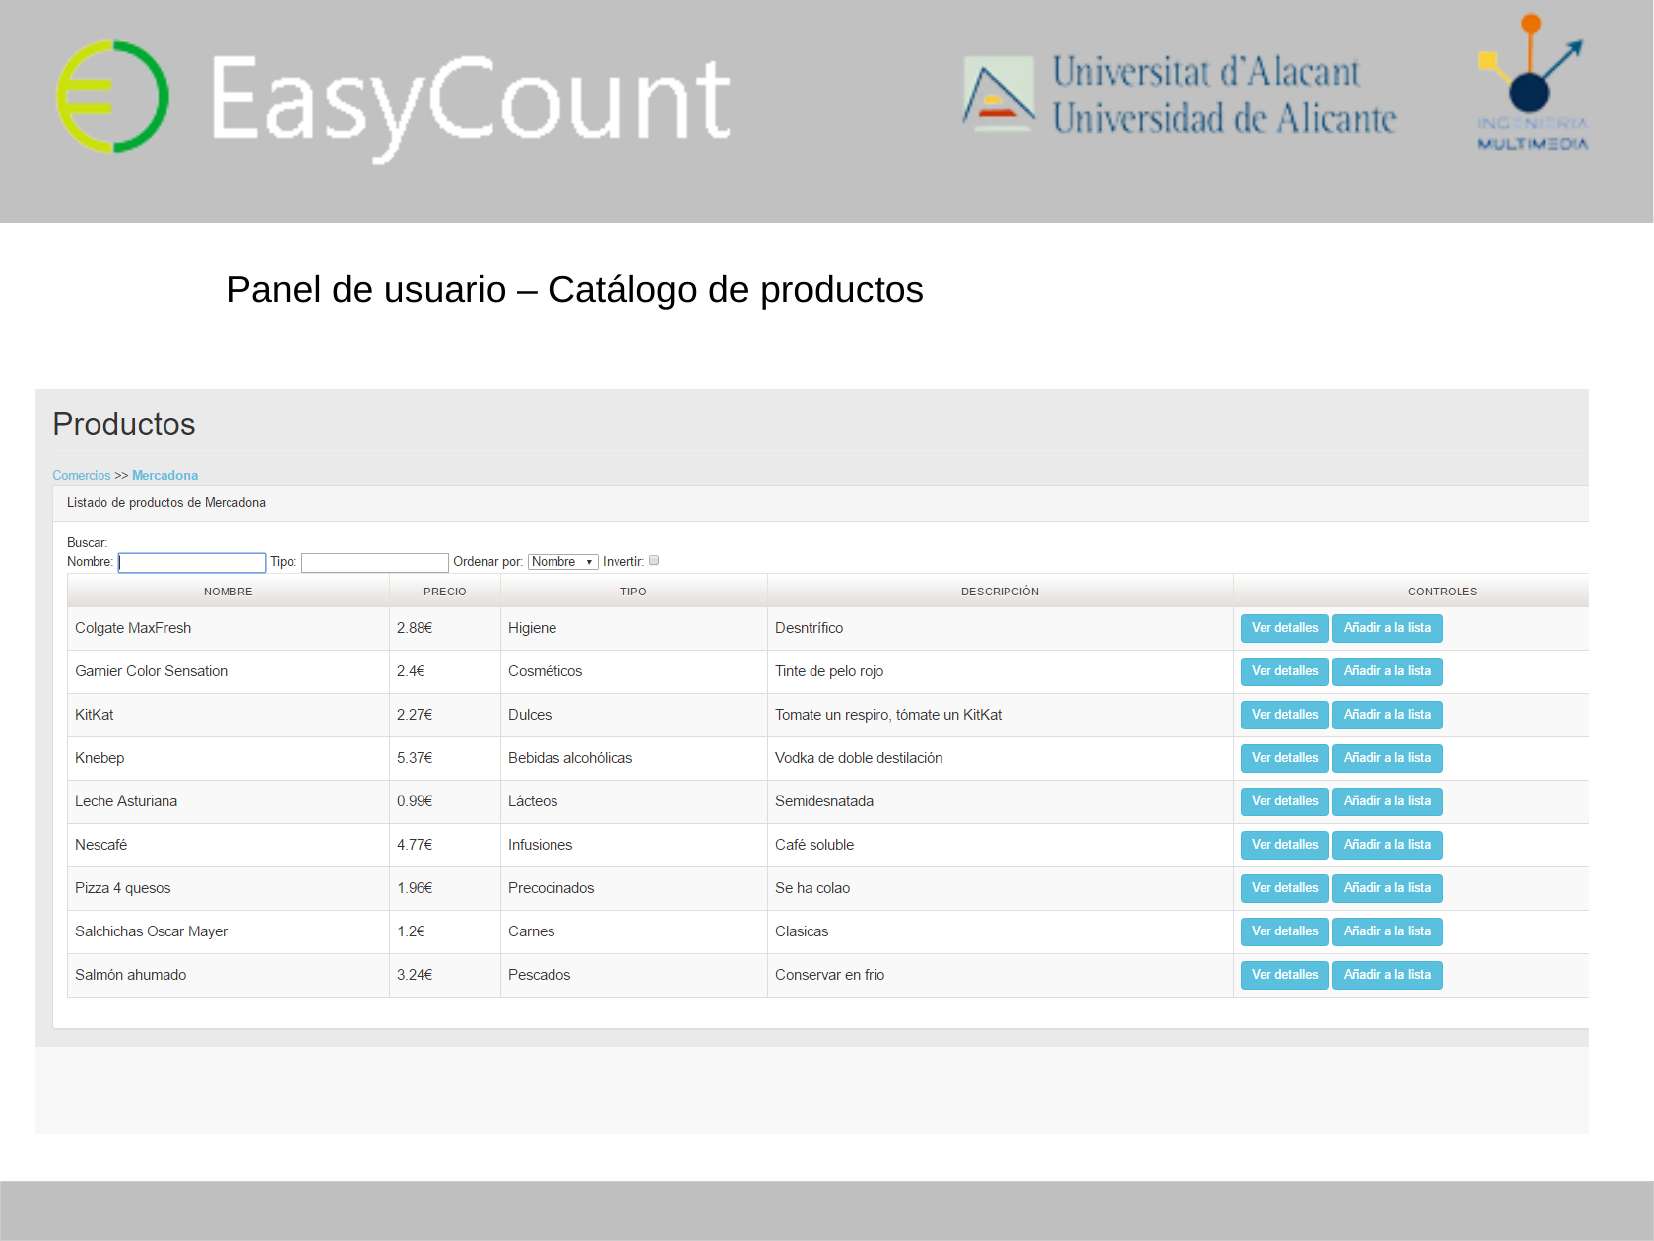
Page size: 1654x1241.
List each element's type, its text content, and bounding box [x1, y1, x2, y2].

picture [35, 389, 1589, 1134]
text_box Panel de usuario – Catálogo de productos [200, 260, 940, 378]
picture [0, 0, 1654, 223]
text_box [0, 1181, 1654, 1241]
